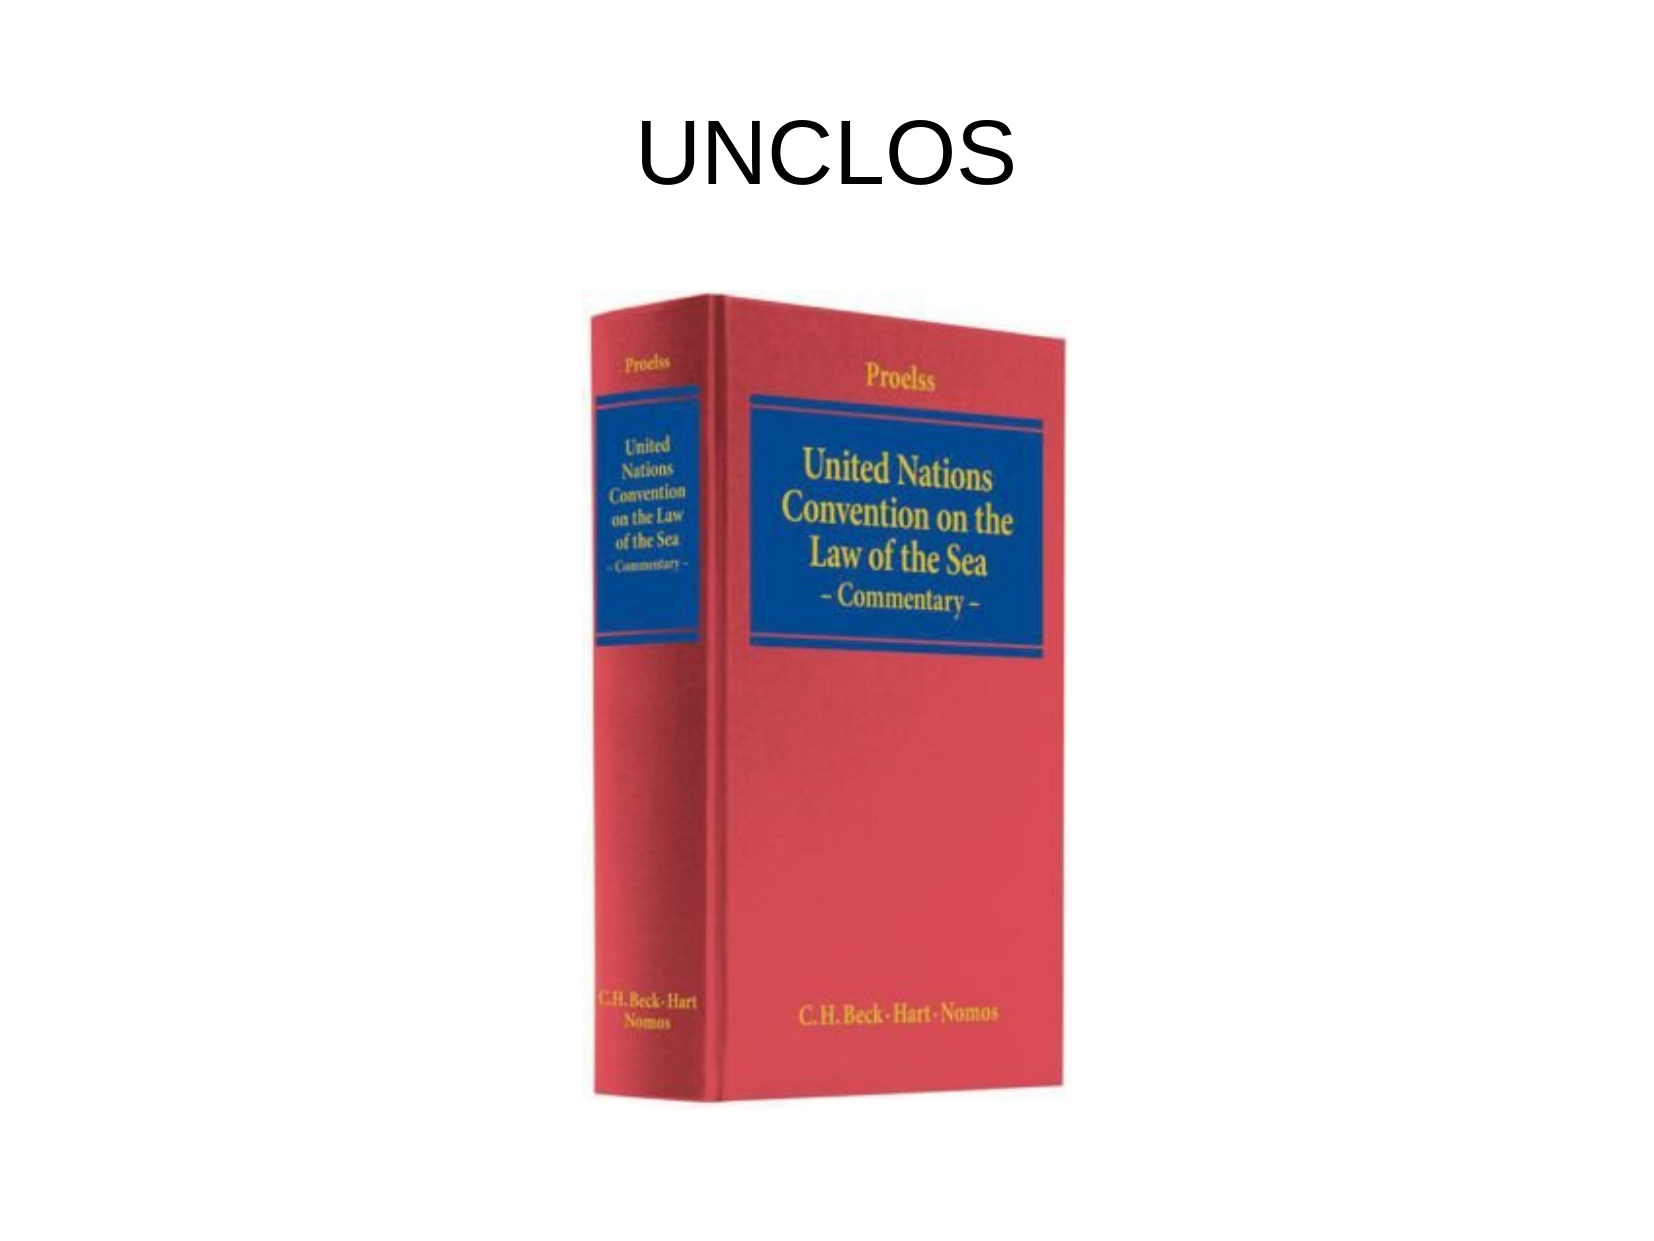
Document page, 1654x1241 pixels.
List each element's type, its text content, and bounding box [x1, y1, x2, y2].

picture [582, 290, 1072, 1109]
title UNCLOS [82, 49, 1571, 257]
